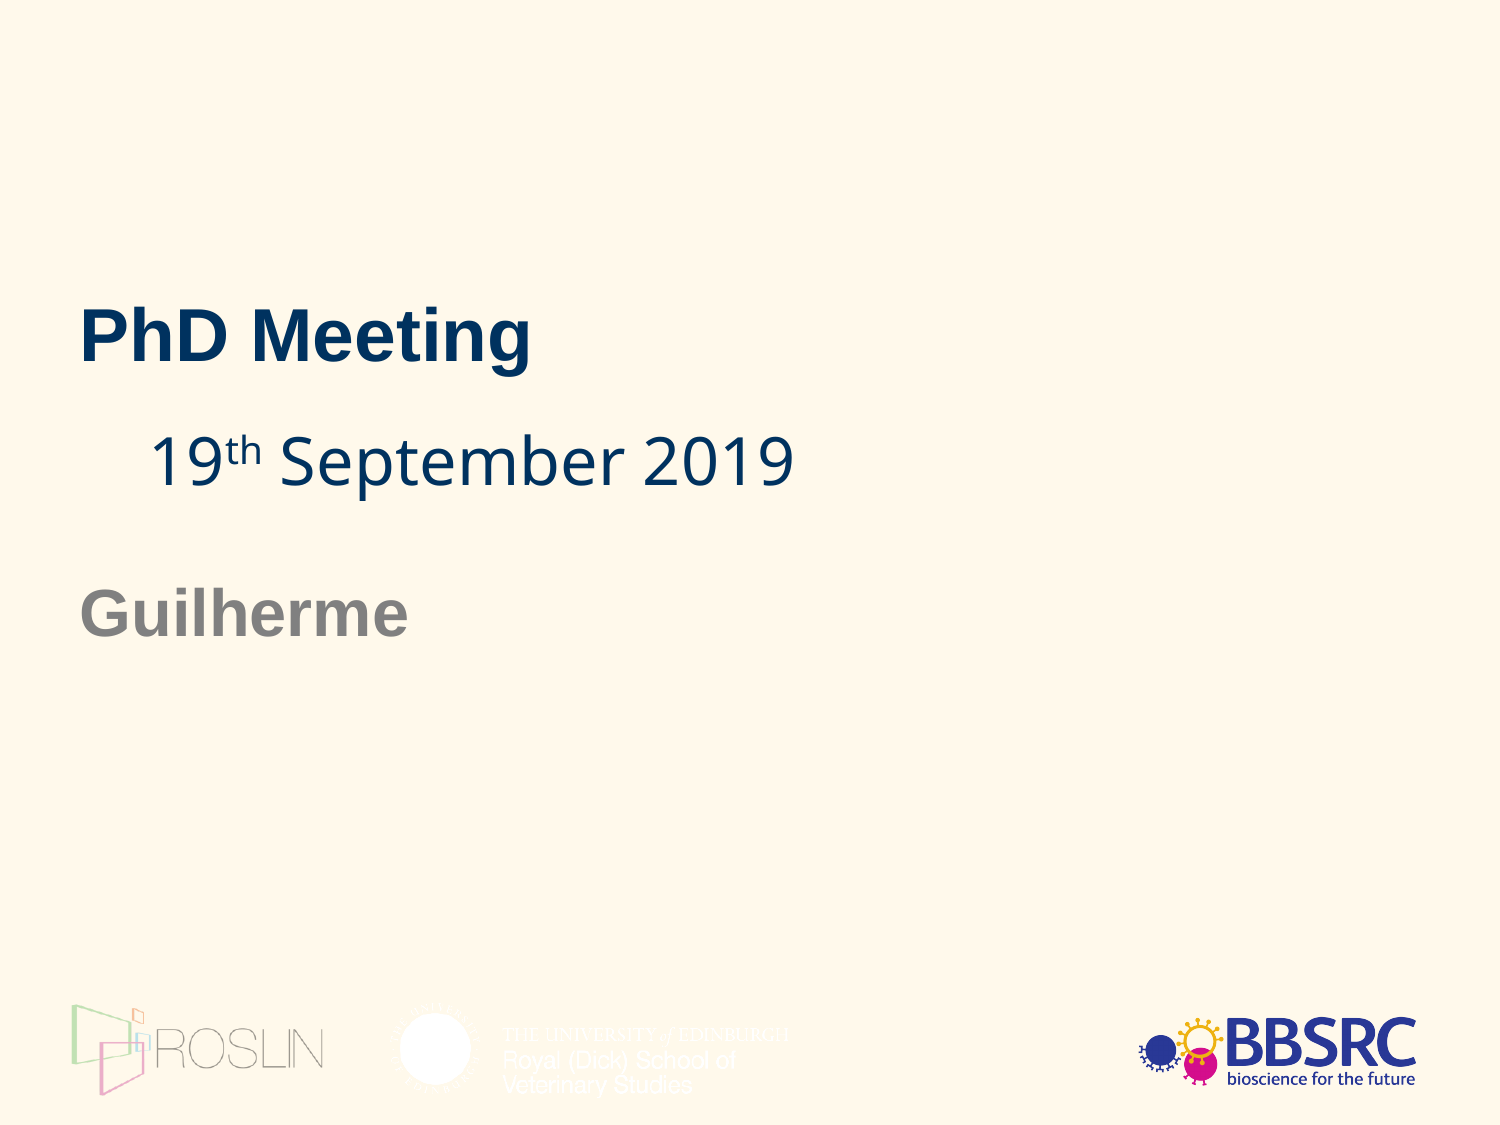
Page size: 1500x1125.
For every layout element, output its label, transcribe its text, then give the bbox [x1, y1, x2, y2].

title PhD Meeting [64, 278, 1425, 386]
picture [1137, 1014, 1416, 1092]
picture [64, 969, 336, 1118]
subtitle Guilherme [64, 562, 1424, 965]
list 19th September 2019 [63, 411, 1424, 537]
